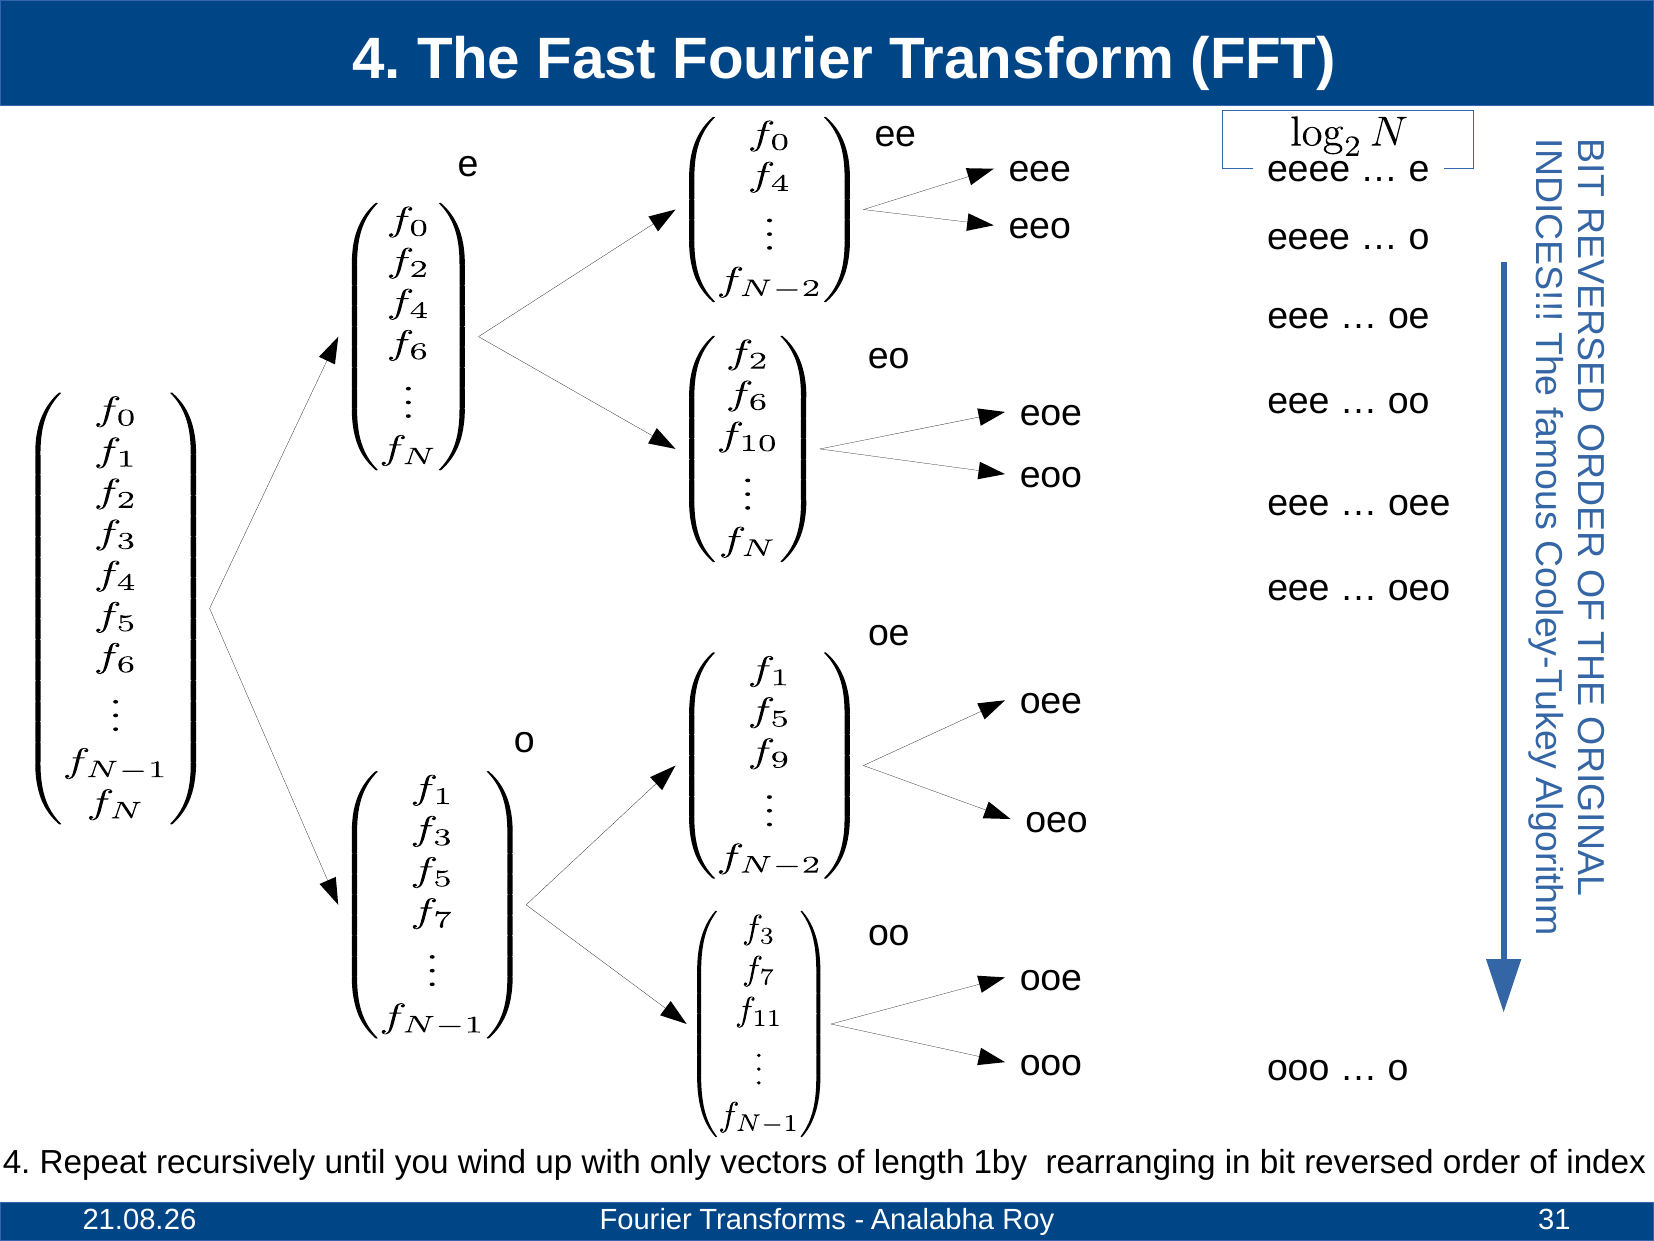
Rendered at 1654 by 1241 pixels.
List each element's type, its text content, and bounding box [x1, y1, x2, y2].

text_box oo [853, 903, 925, 961]
text_box [338, 202, 479, 471]
text_box ooo [1005, 1033, 1097, 1091]
text_box eee [993, 140, 1086, 196]
text_box oe [853, 604, 925, 661]
text_box o [499, 711, 550, 769]
title 4. The Fast Fourier Transform (FFT) [0, 5, 1654, 111]
text_box [21, 392, 210, 825]
text_box eeee … e [1252, 140, 1445, 198]
text_box oeo [1010, 790, 1103, 848]
text_box [675, 335, 820, 563]
text_box oee [1005, 671, 1097, 729]
text_box eee … oe [1252, 287, 1445, 345]
text_box [675, 116, 864, 303]
text_box [675, 652, 864, 879]
text_box [686, 910, 831, 1138]
text_box ee [859, 105, 932, 162]
text_box e [442, 134, 494, 192]
text_box ooe [1005, 948, 1097, 1006]
text_box BIT REVERSED ORDER OF THE ORIGINAL INDICES!!! The famous Cooley-Tukey Algorithm [1520, 124, 1620, 1114]
text_box [338, 771, 527, 1039]
text_box eeee … o [1252, 208, 1445, 265]
text_box ooo … o [1252, 1039, 1424, 1097]
text_box [1290, 116, 1409, 156]
text_box eee … oeo [1252, 558, 1466, 616]
text_box eeo [993, 196, 1086, 254]
text_box eoe [1005, 383, 1097, 441]
text_box eo [853, 326, 925, 384]
text_box eoo [1005, 445, 1097, 503]
text_box eee … oo [1252, 372, 1445, 429]
text_box 4. Repeat recursively until you wind up with only vectors of length 1by rearranging in bit reversed order of index [0, 1136, 1654, 1189]
text_box eee … oee [1252, 473, 1466, 531]
